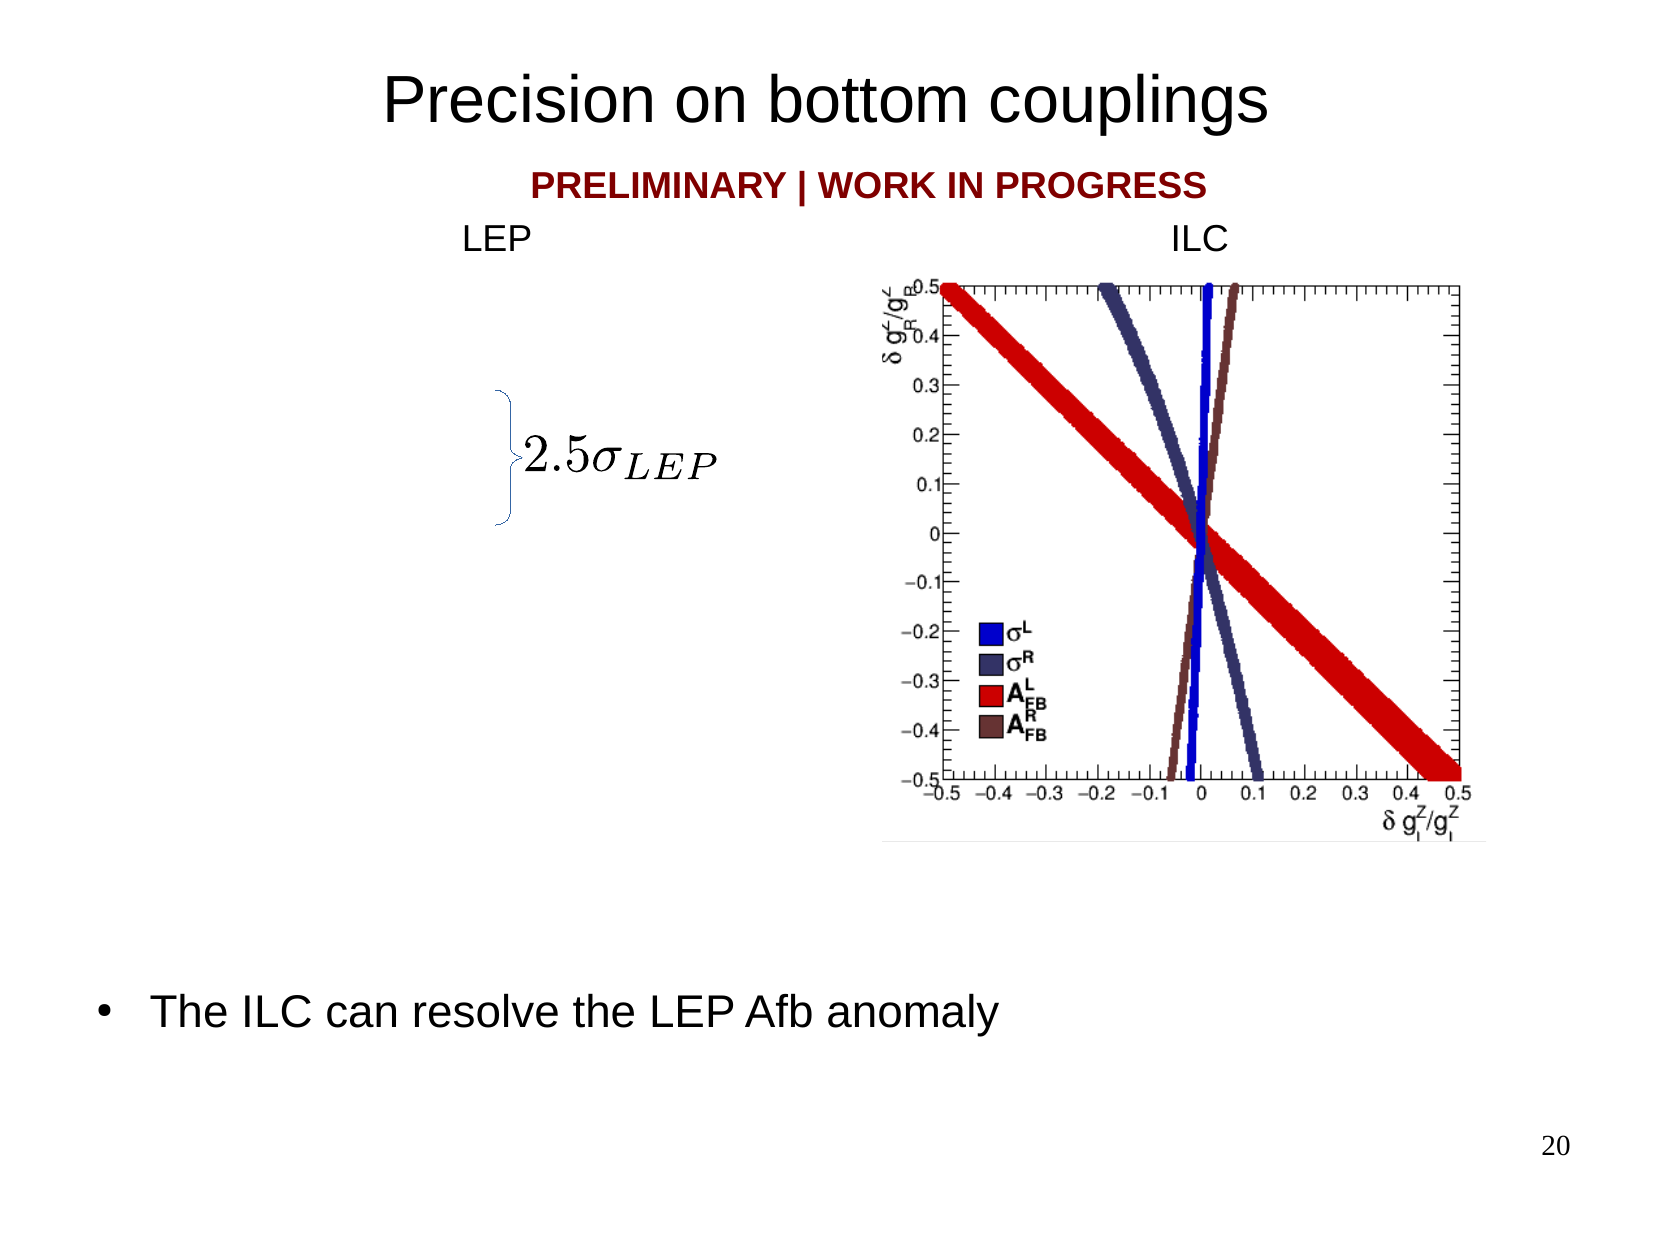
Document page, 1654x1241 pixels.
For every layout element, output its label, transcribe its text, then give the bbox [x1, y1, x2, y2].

picture [170, 253, 798, 837]
text_box ILC [1155, 210, 1244, 267]
list The ILC can resolve the LEP Afb anomaly [78, 986, 1571, 1197]
title Precision on bottom couplings [82, 49, 1571, 151]
picture [882, 259, 1487, 842]
text_box [522, 435, 719, 480]
text_box PRELIMINARY | WORK IN PROGRESS [515, 156, 1223, 214]
text_box LEP [447, 210, 548, 267]
